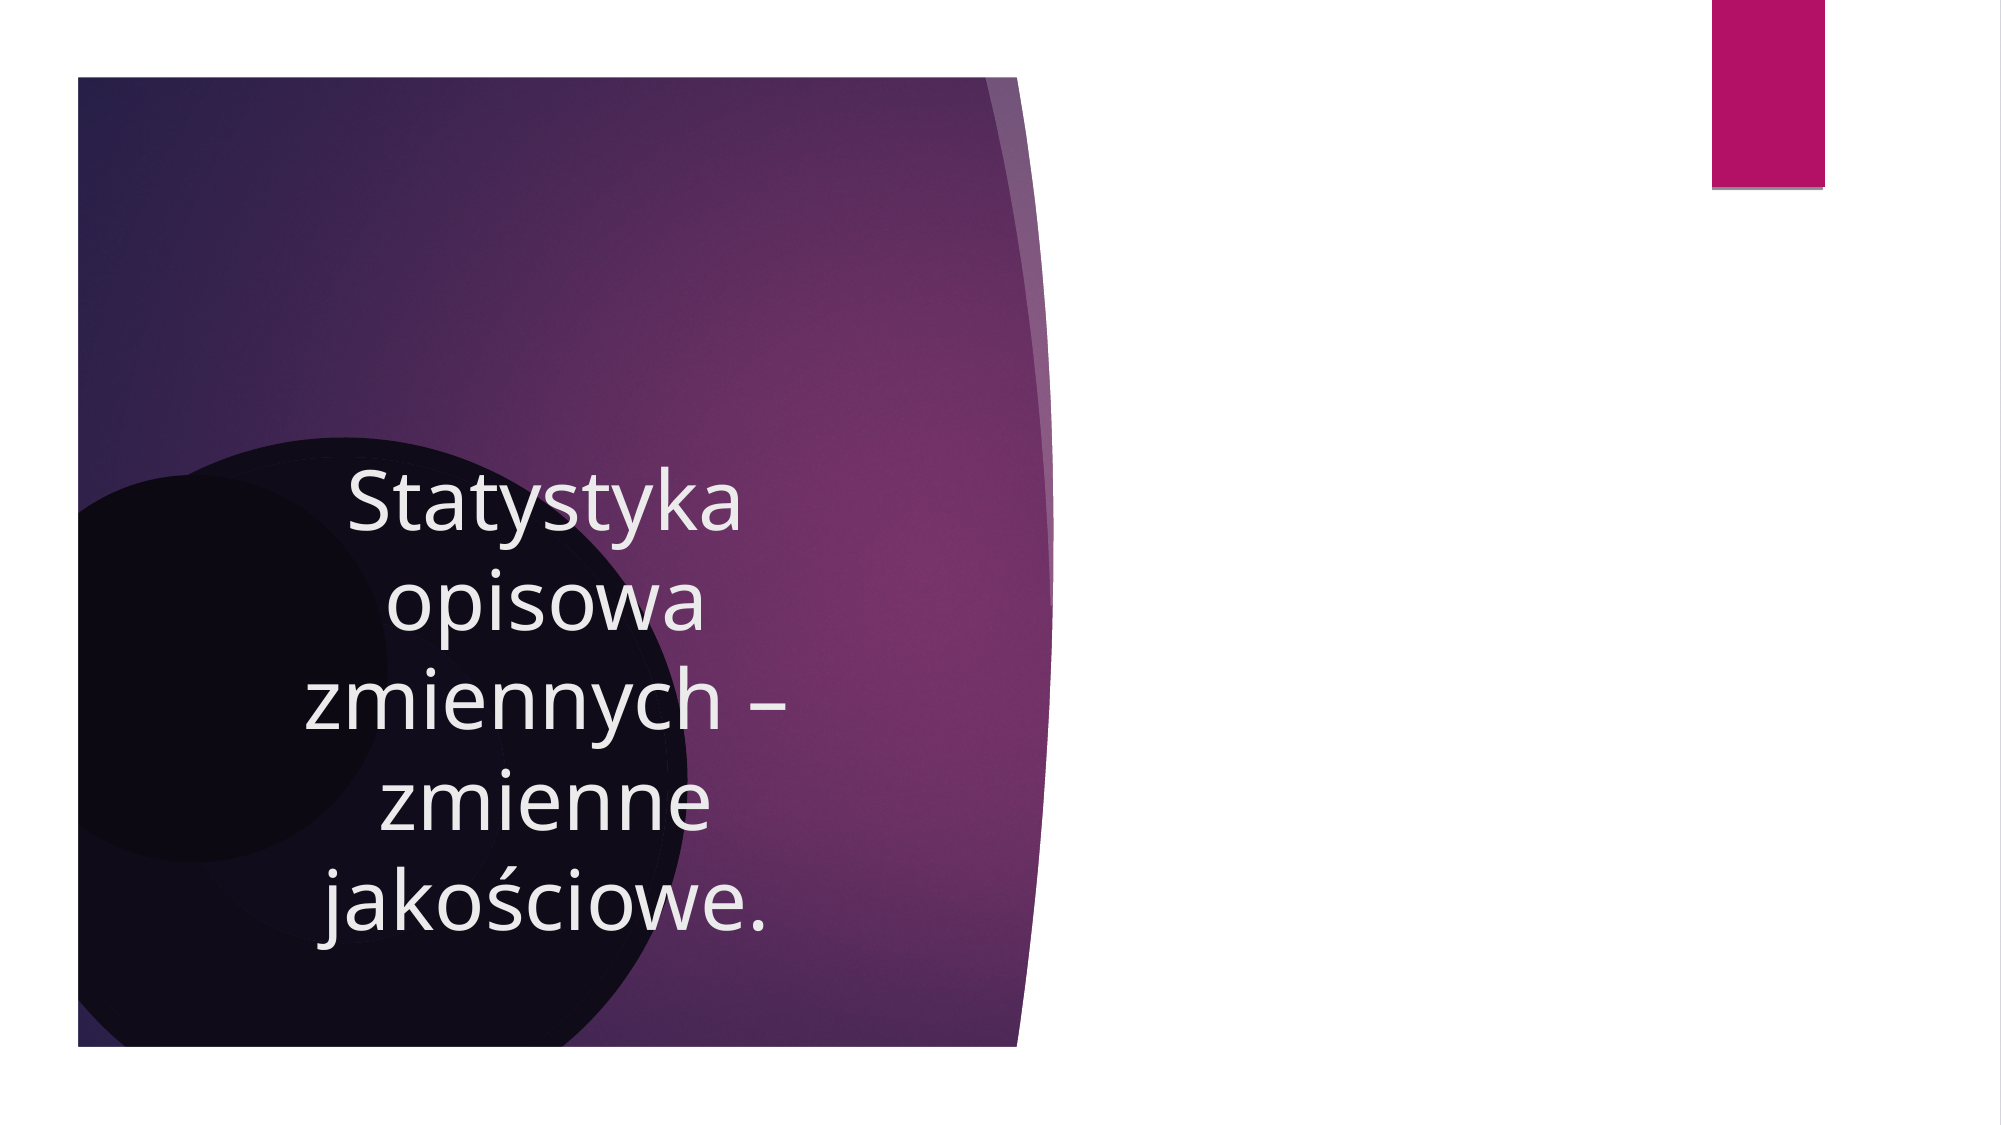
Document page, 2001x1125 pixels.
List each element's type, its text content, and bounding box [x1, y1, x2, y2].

title Statystyka opisowa zmiennych – zmienne jakościowe. [239, 375, 954, 750]
